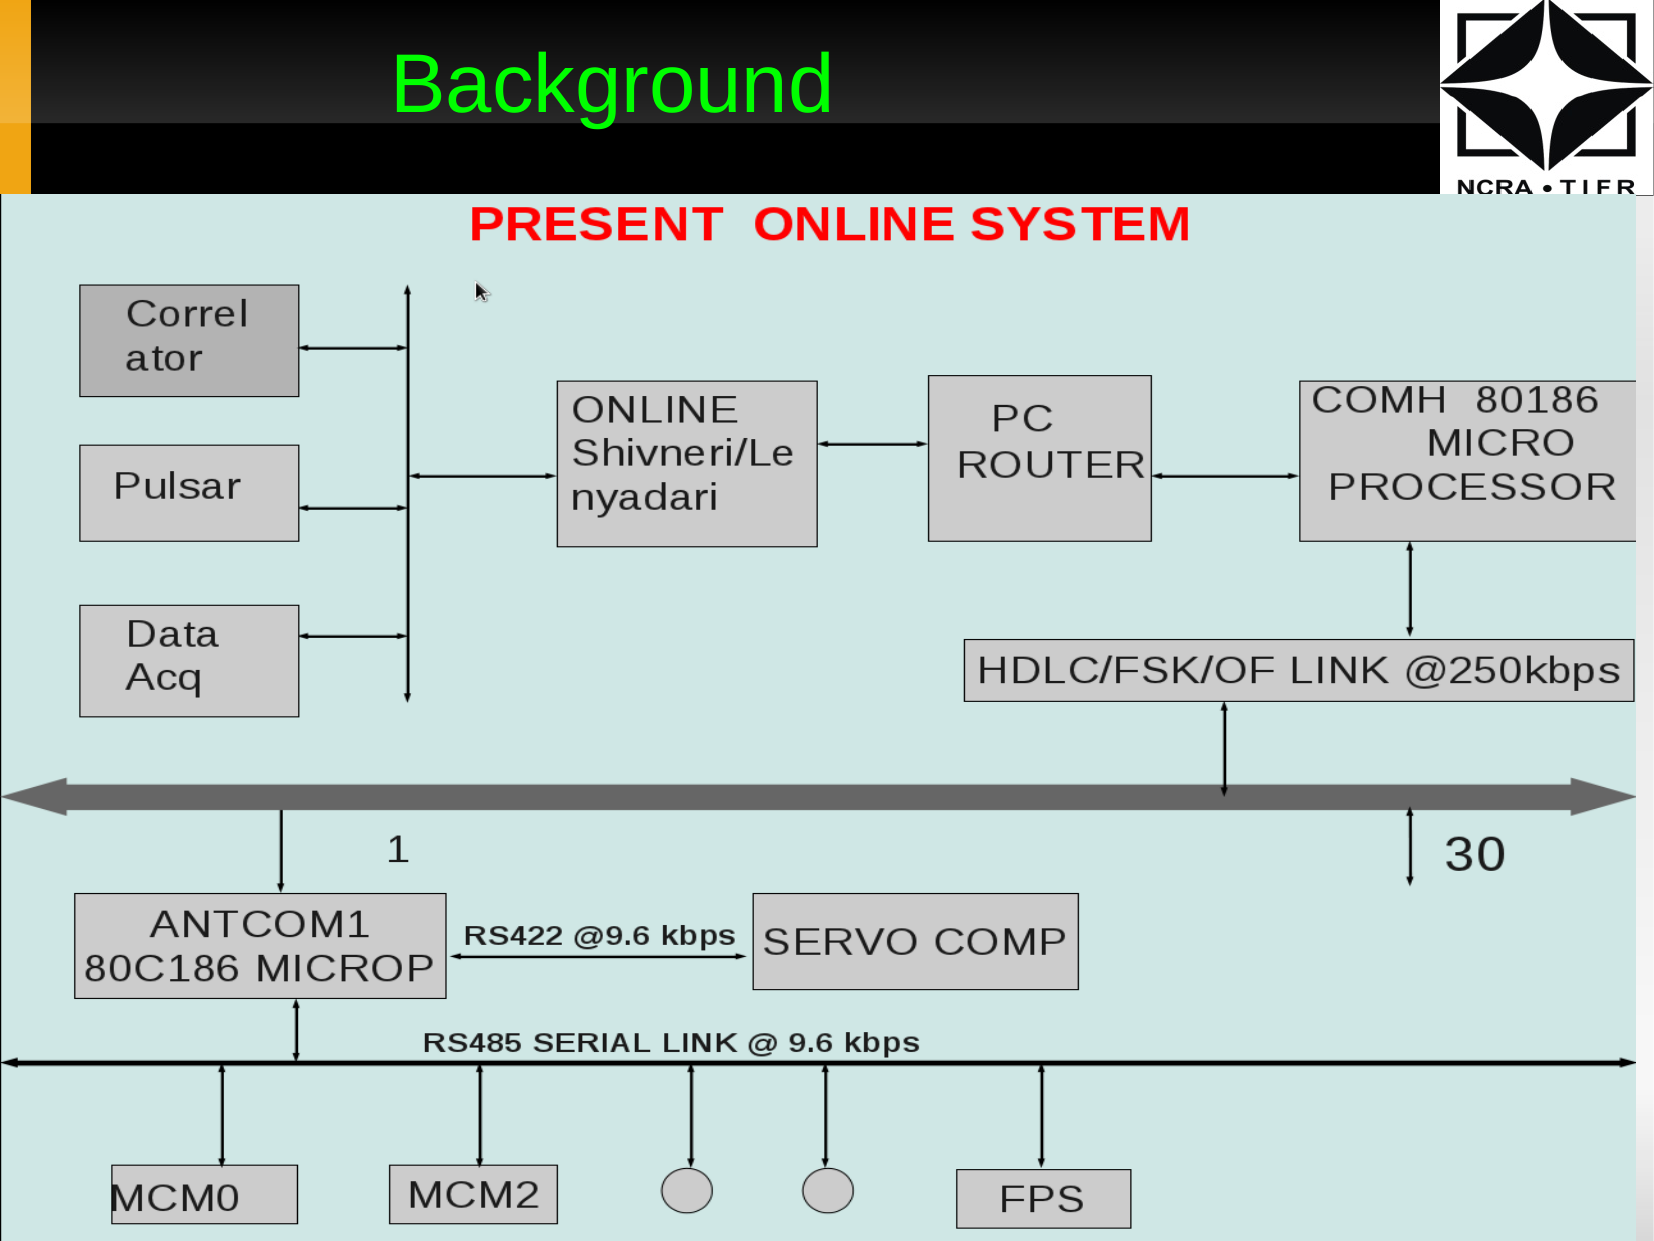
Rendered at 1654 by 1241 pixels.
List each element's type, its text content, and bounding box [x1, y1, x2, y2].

picture [0, 0, 1654, 1241]
text_box Background [174, 30, 1052, 138]
